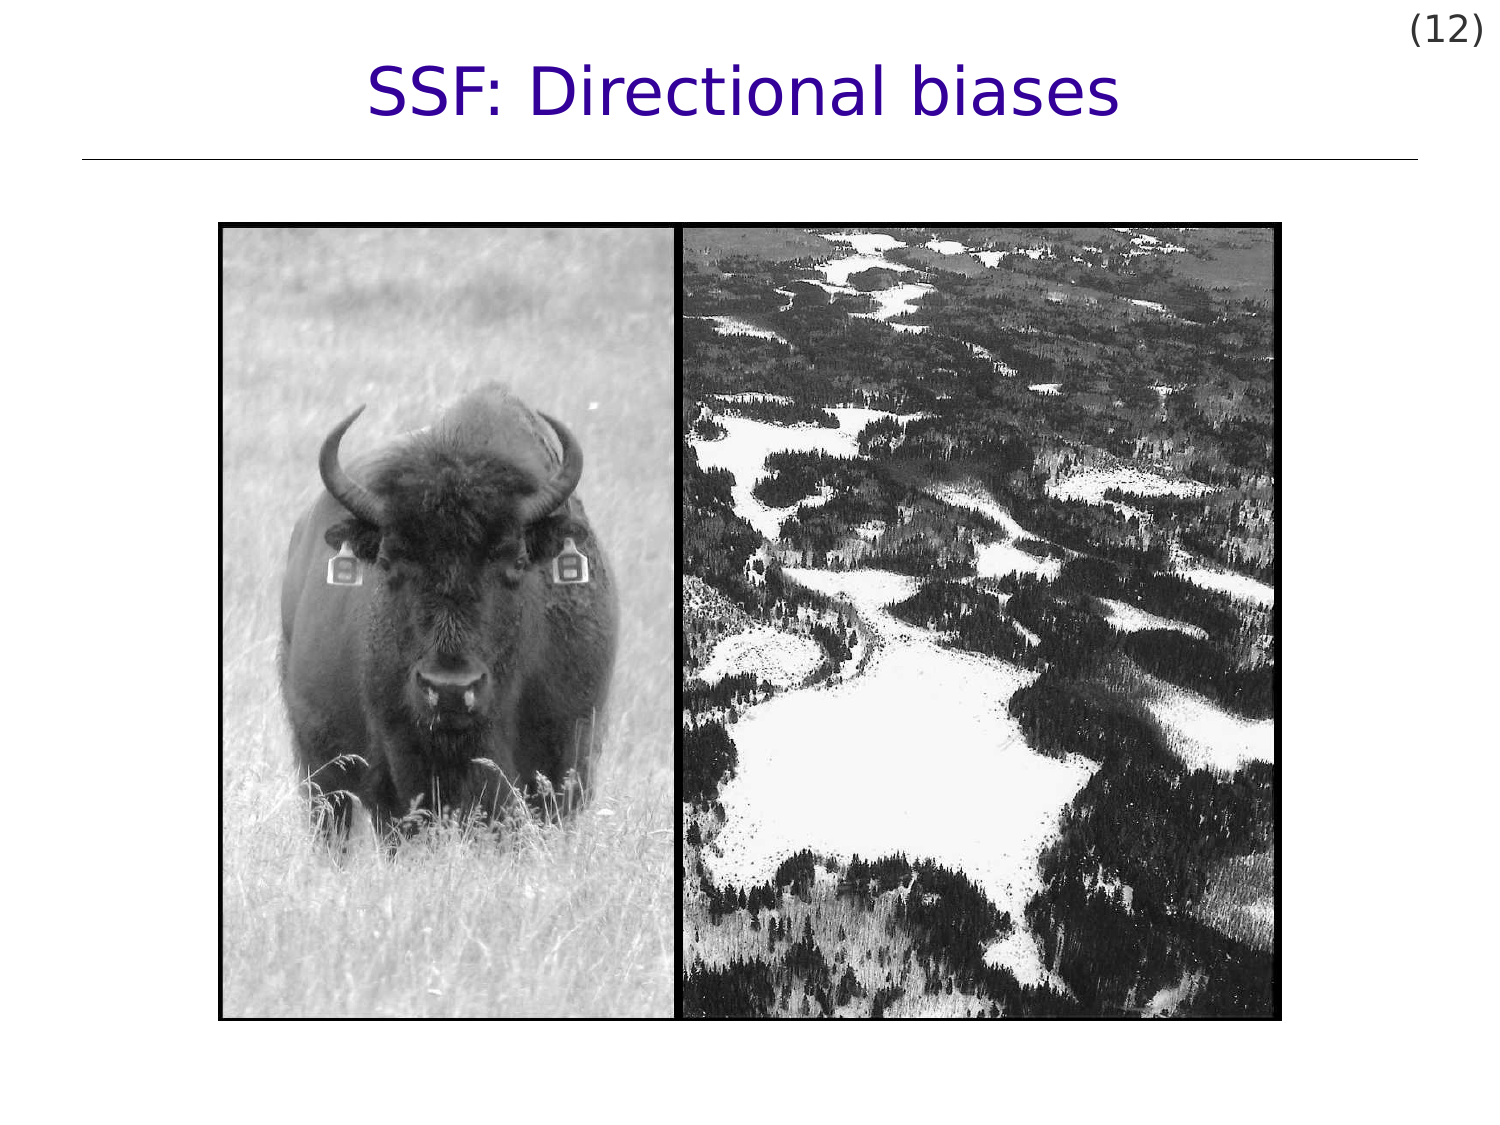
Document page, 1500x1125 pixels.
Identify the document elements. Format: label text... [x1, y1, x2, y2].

picture [218, 222, 1282, 1021]
text_box (12) [1393, 0, 1500, 102]
title SSF: Directional biases [366, 42, 1134, 142]
